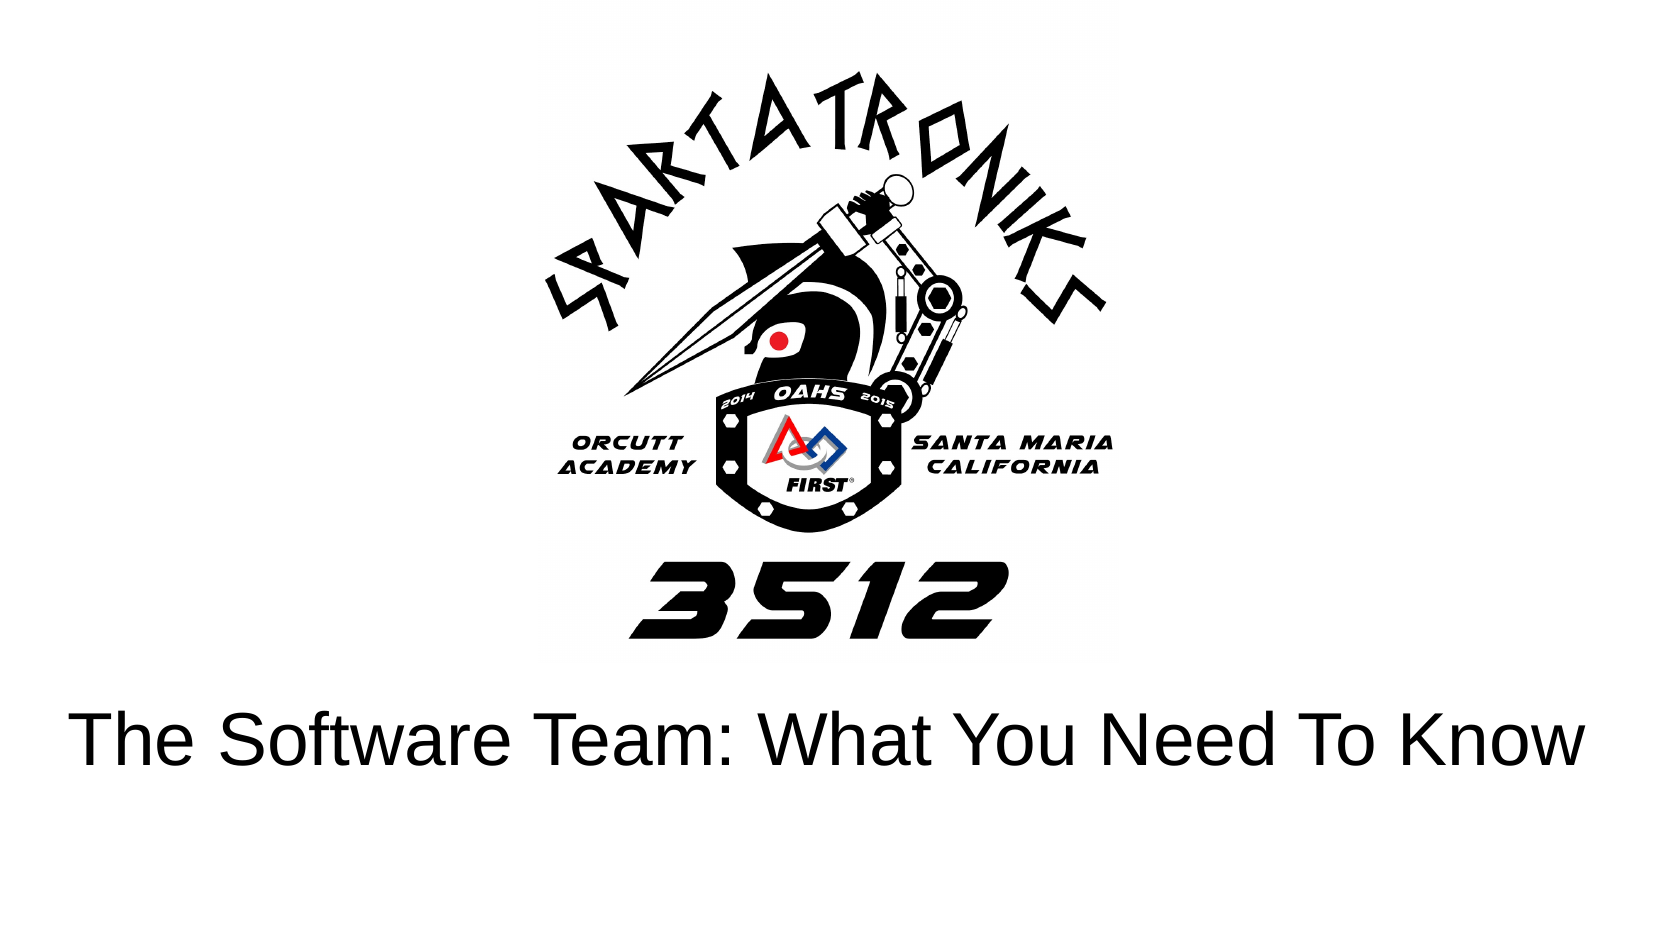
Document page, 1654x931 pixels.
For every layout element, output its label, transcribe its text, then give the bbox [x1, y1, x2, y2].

picture [538, 0, 1119, 663]
text_box The Software Team: What You Need To Know [16, 689, 1637, 873]
